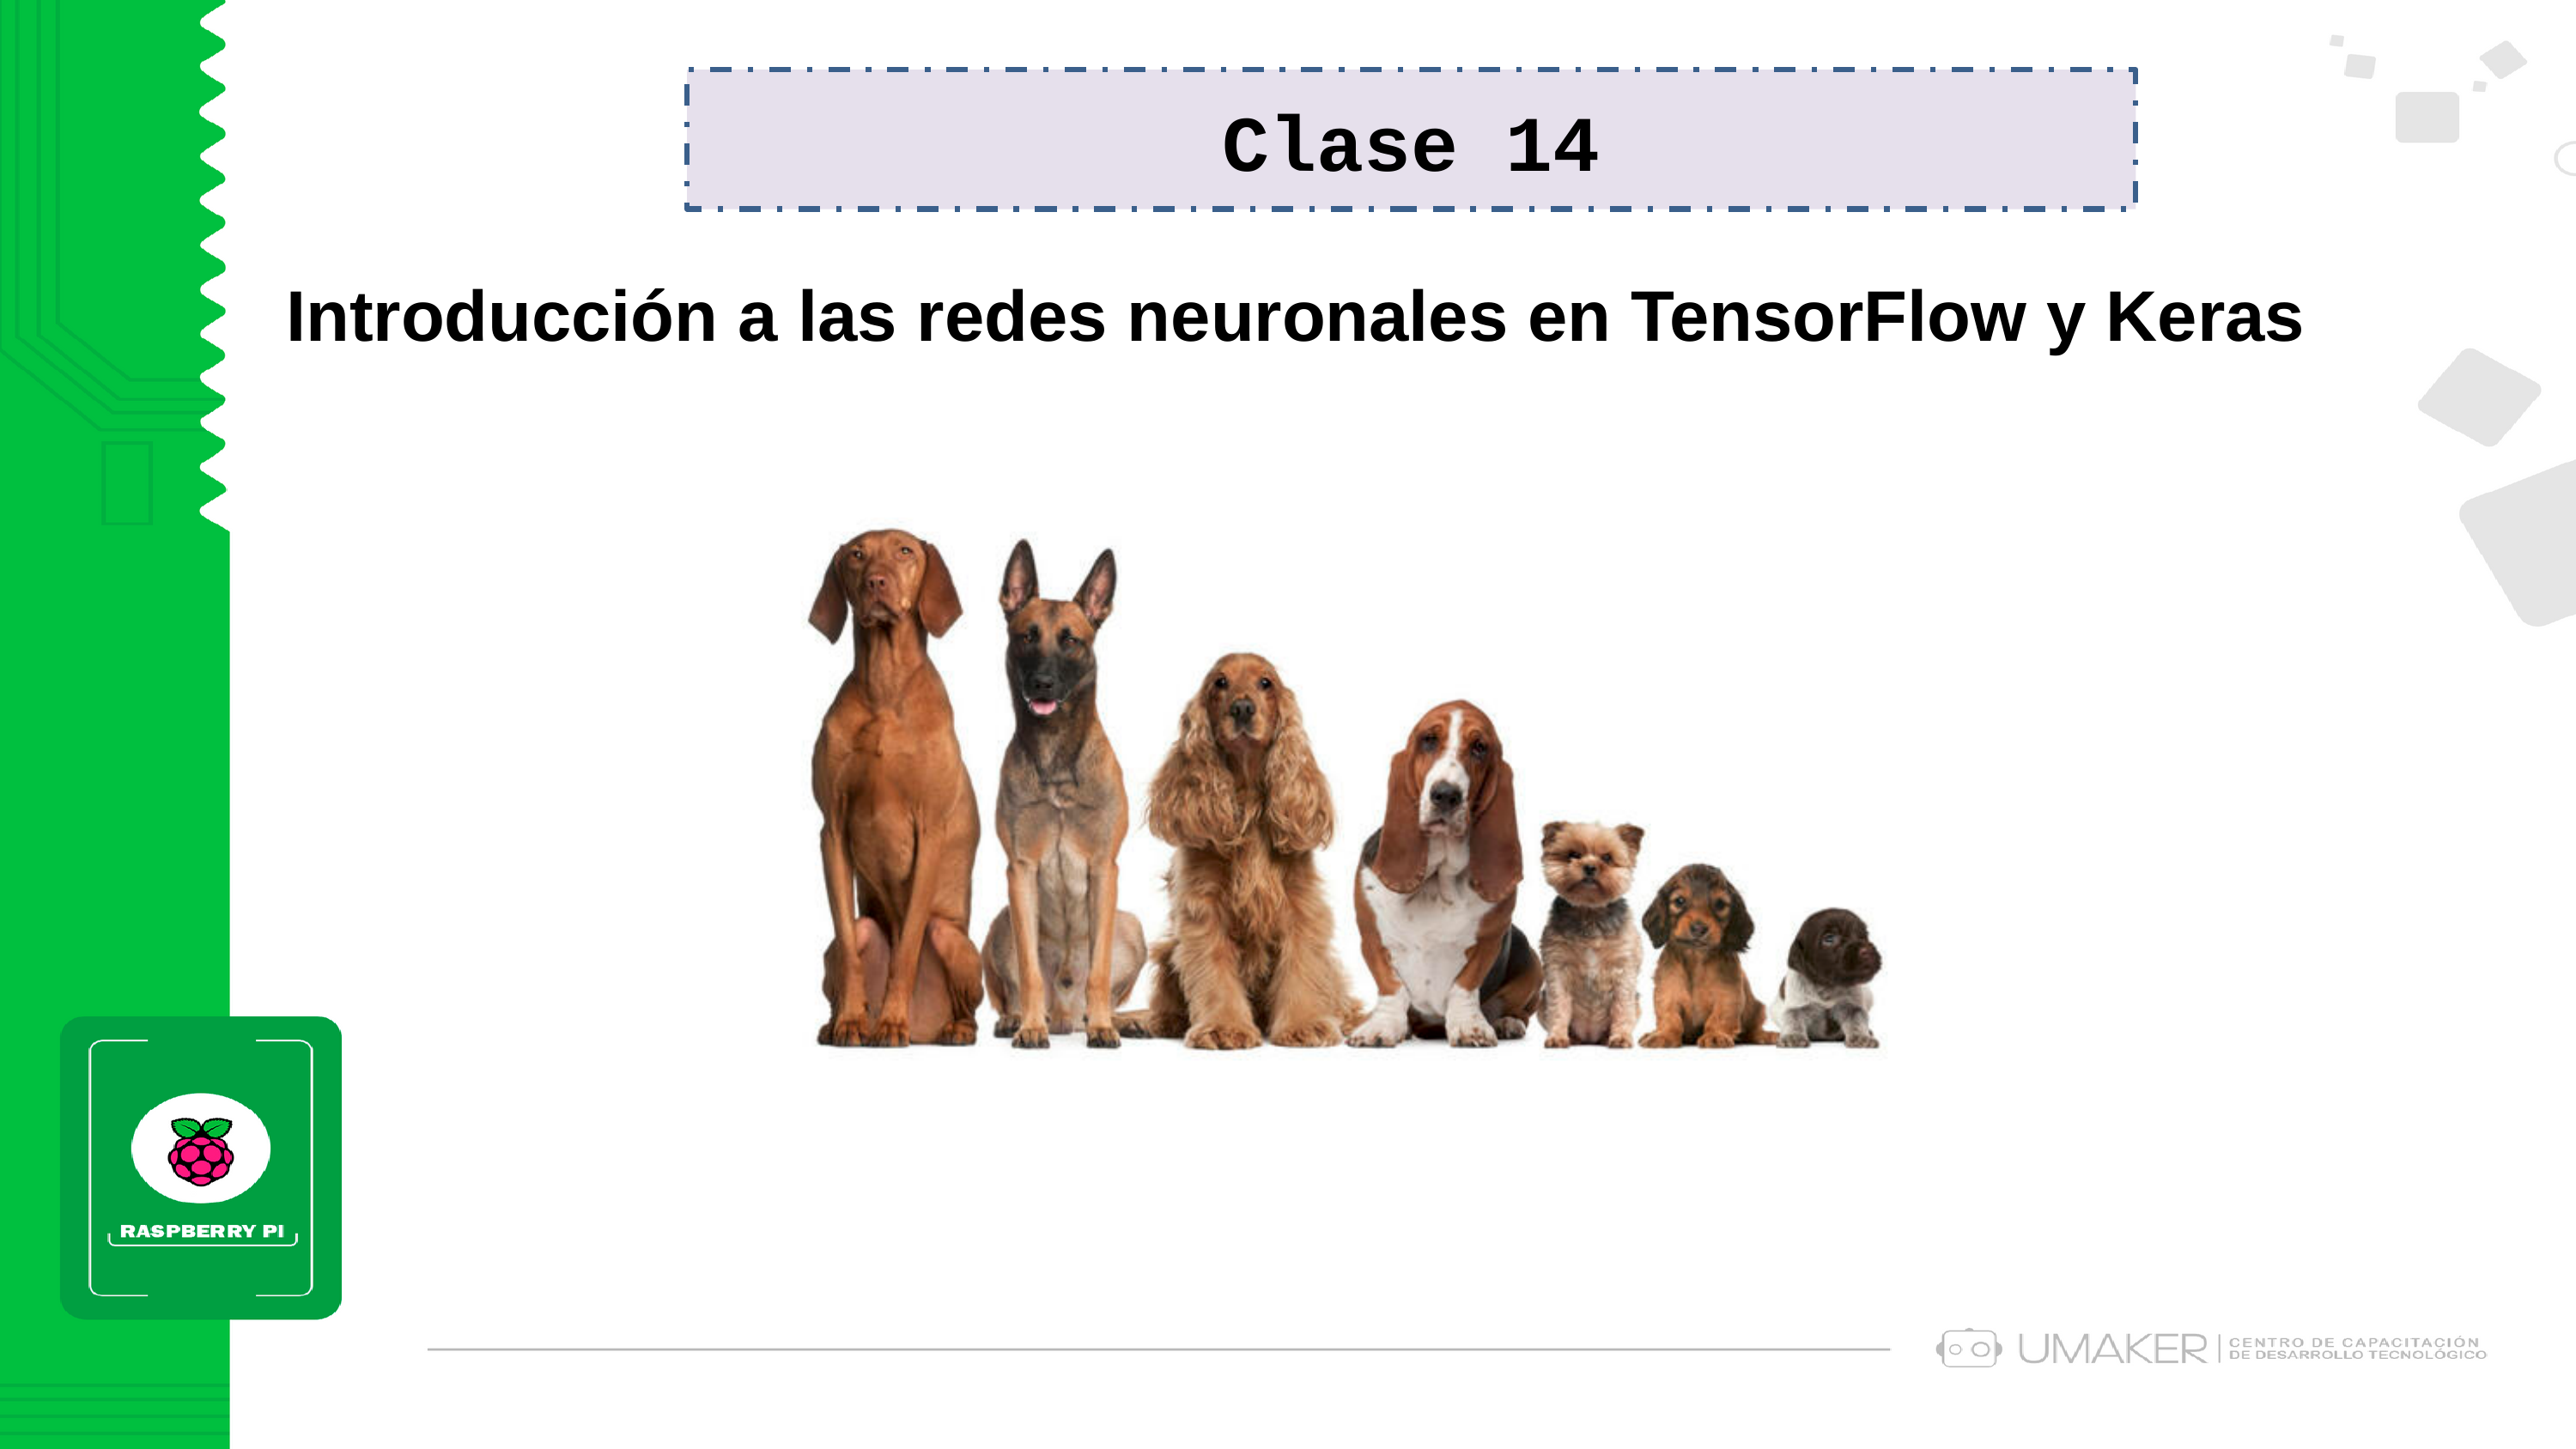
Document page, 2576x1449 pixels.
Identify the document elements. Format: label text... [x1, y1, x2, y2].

text_box Clase 14 [687, 70, 2136, 209]
text_box Introducción a las redes neuronales en TensorFlow y Keras [229, 264, 2363, 416]
picture [0, 0, 2576, 1449]
